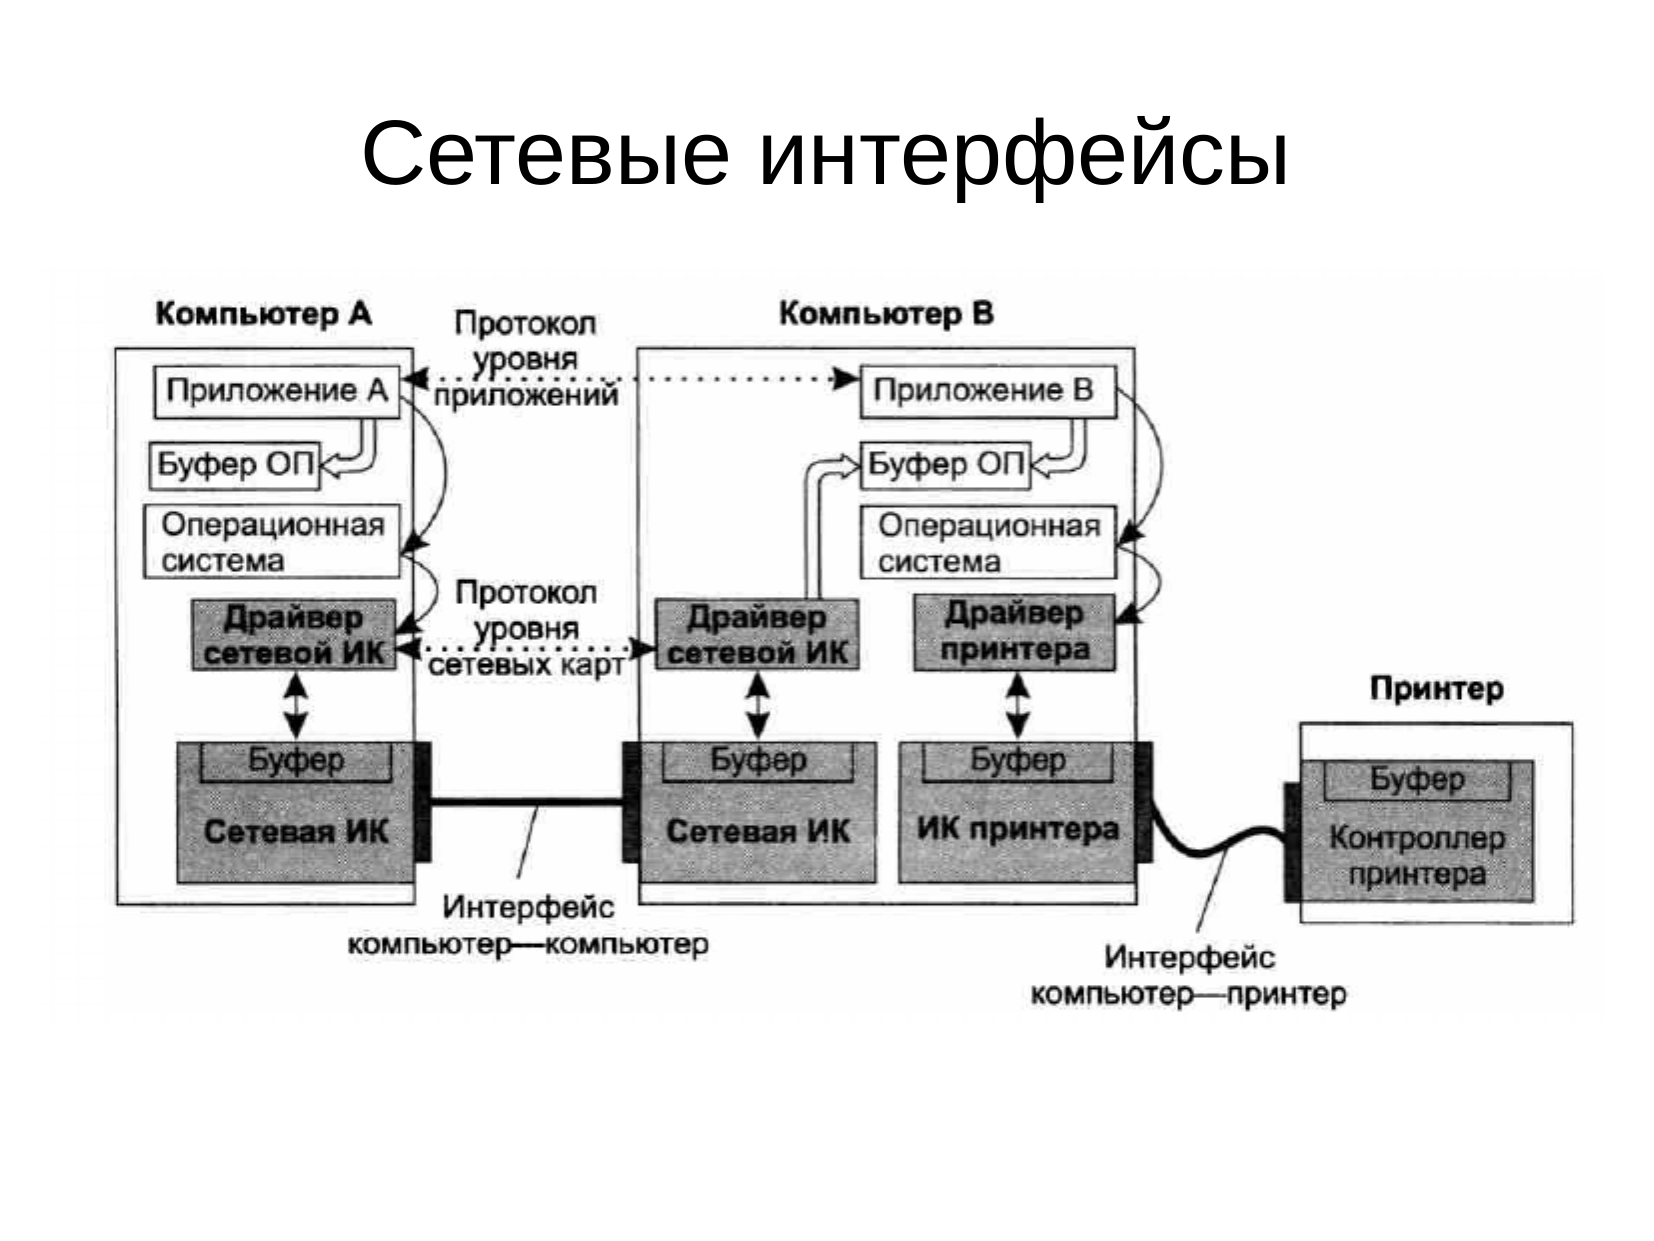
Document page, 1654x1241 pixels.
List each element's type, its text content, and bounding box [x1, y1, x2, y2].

title Сетевые интерфейсы [82, 49, 1571, 257]
picture [43, 268, 1604, 1028]
